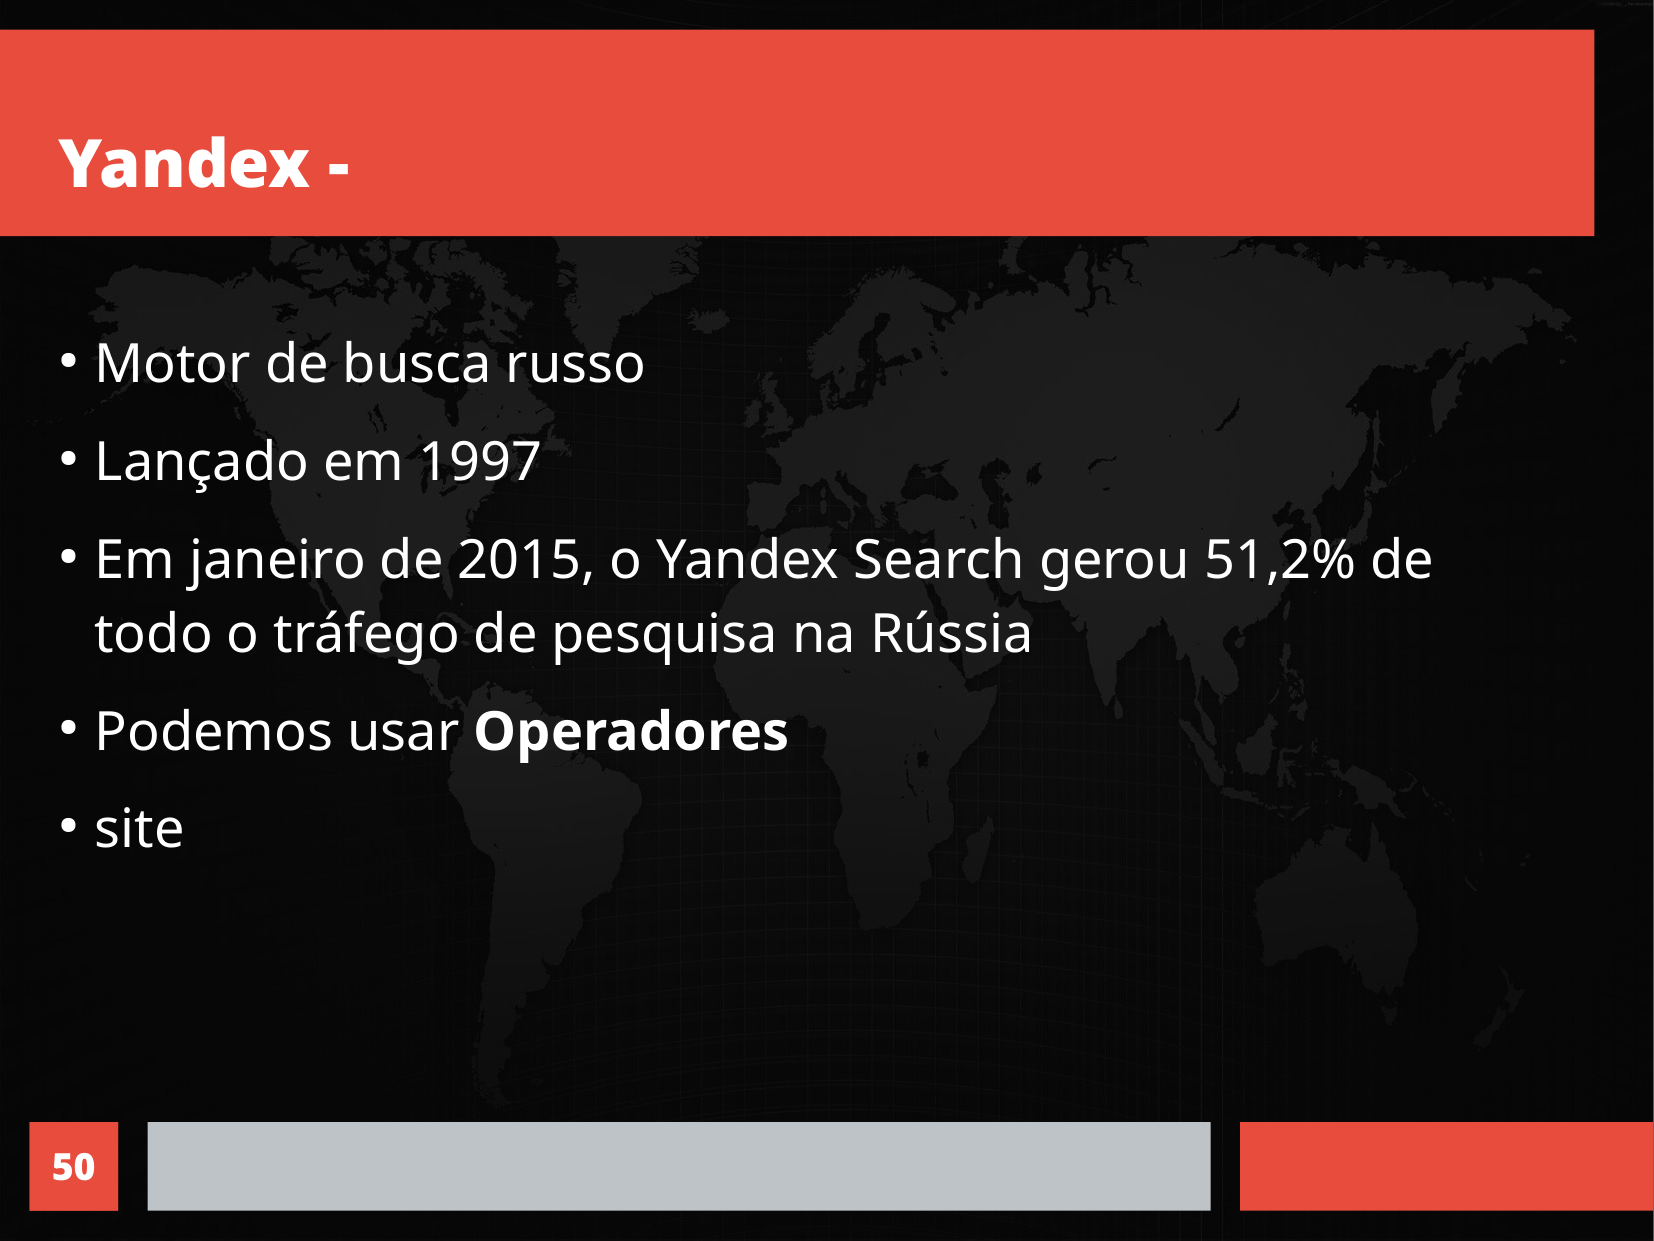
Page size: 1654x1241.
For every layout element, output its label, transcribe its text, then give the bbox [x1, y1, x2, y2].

list Motor de busca russo Lançado em 1997 Em janeiro de 2015, o Yandex Search gerou 51,2% de todo o tráfego de pesquisa na Rússia Podemos usar Operadores site [59, 324, 1565, 1093]
title Yandex - [59, 59, 1595, 207]
picture [0, 0, 1654, 1241]
